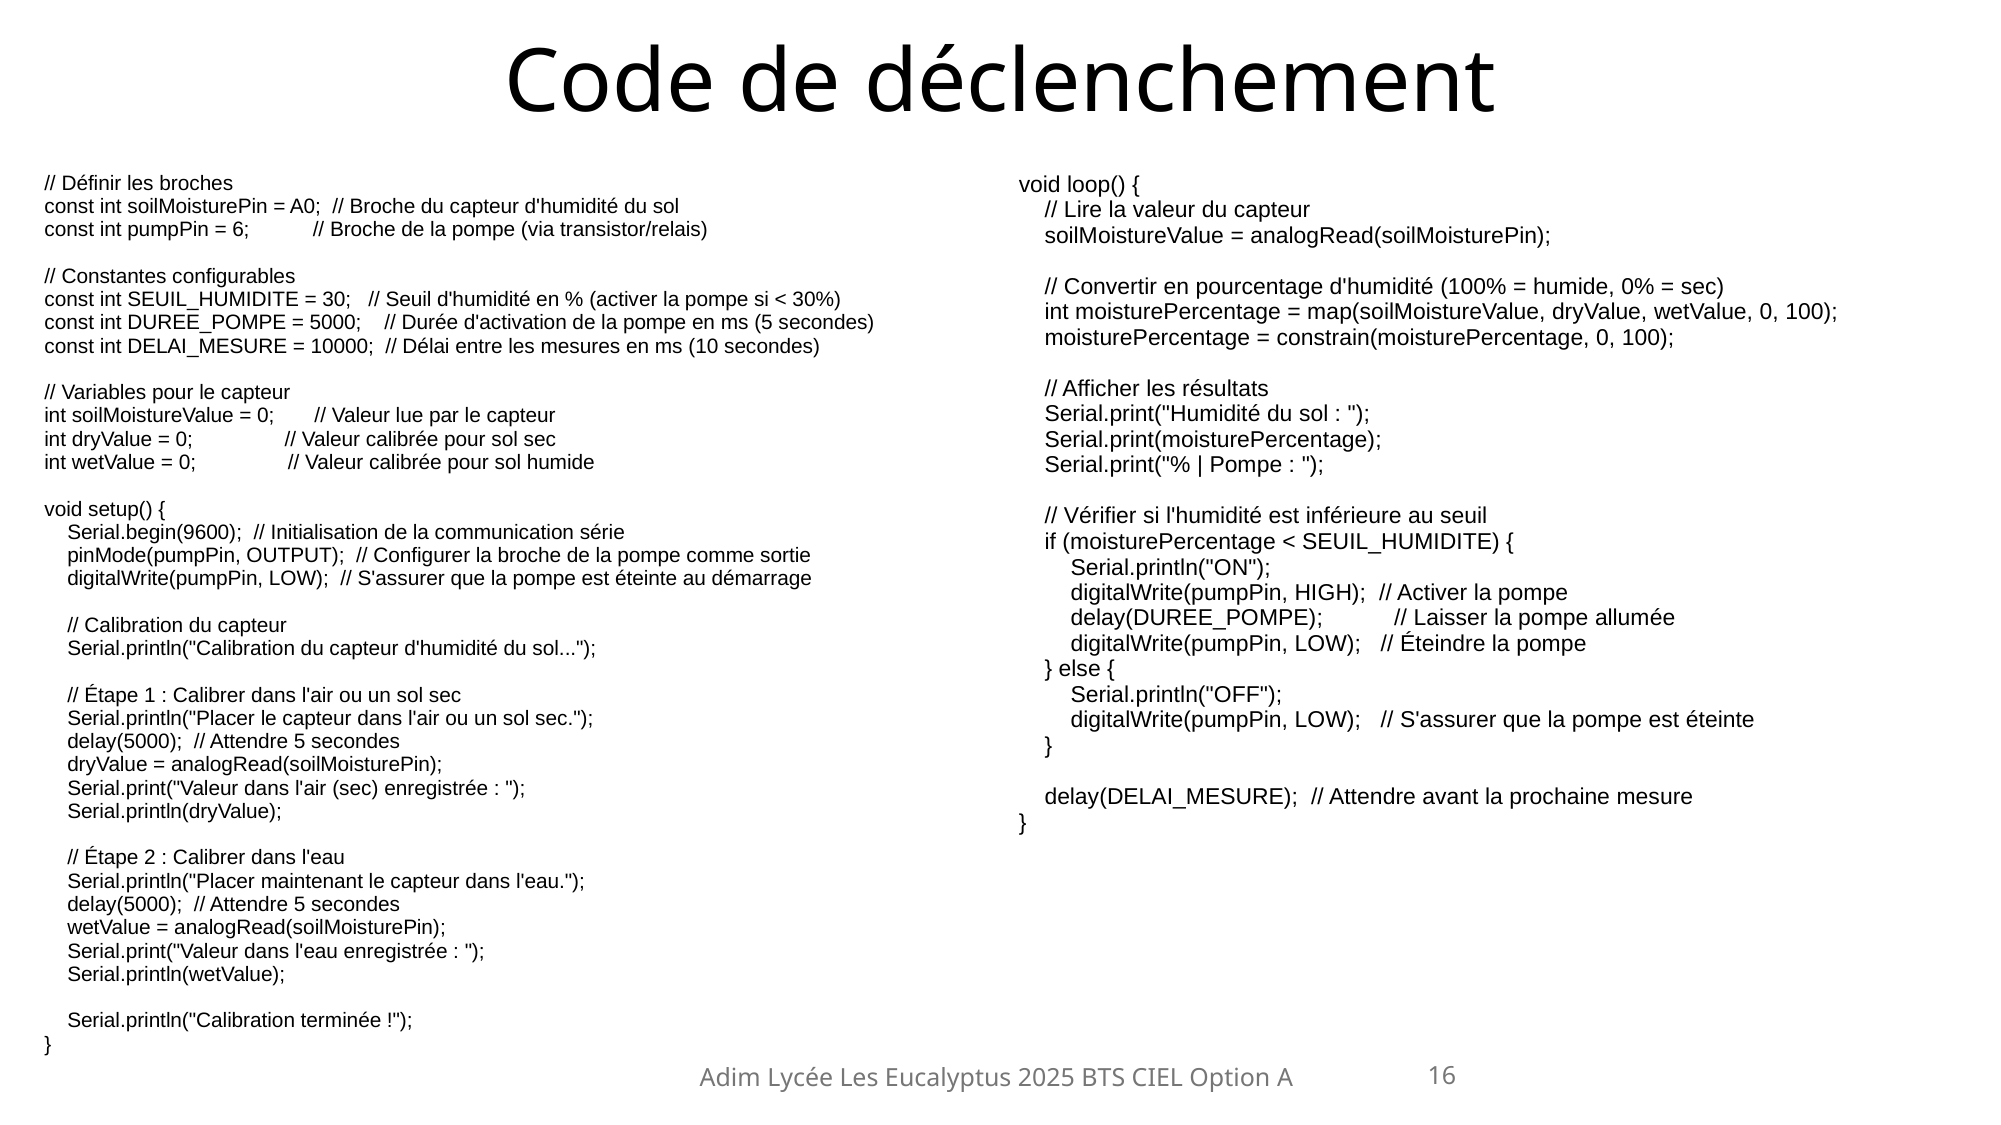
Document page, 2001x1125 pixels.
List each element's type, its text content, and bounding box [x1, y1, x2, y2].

text_box void loop() { // Lire la valeur du capteur soilMoistureValue = analogRead(soilMoisturePin); // Convertir en pourcentage d'humidité (100% = humide, 0% = sec) int moisturePercentage = map(soilMoistureValue, dryValue, wetValue, 0, 100); moisturePercentage = constrain(moisturePercentage, 0, 100); // Afficher les résultats Serial.print("Humidité du sol : "); Serial.print(moisturePercentage); Serial.print("% | Pompe : "); // Vérifier si l'humidité est inférieure au seuil if (moisturePercentage < SEUIL_HUMIDITE) { Serial.println("ON"); digitalWrite(pumpPin, HIGH); // Activer la pompe delay(DUREE_POMPE); // Laisser la pompe allumée digitalWrite(pumpPin, LOW); // Éteindre la pompe } else { Serial.println("OFF"); digitalWrite(pumpPin, LOW); // S'assurer que la pompe est éteinte } delay(DELAI_MESURE); // Attendre avant la prochaine mesure } [1003, 164, 1920, 1021]
title Code de déclenchement [137, 0, 1863, 188]
text_box // Définir les broches const int soilMoisturePin = A0; // Broche du capteur d'humidité du sol const int pumpPin = 6; // Broche de la pompe (via transistor/relais) // Constantes configurables const int SEUIL_HUMIDITE = 30; // Seuil d'humidité en % (activer la pompe si < 30%) const int DUREE_POMPE = 5000; // Durée d'activation de la pompe en ms (5 secondes) const int DELAI_MESURE = 10000; // Délai entre les mesures en ms (10 secondes) // Variables pour le capteur int soilMoistureValue = 0; // Valeur lue par le capteur int dryValue = 0; // Valeur calibrée pour sol sec int wetValue = 0; // Valeur calibrée pour sol humide void setup() { Serial.begin(9600); // Initialisation de la communication série pinMode(pumpPin, OUTPUT); // Configurer la broche de la pompe comme sortie digitalWrite(pumpPin, LOW); // S'assurer que la pompe est éteinte au démarrage // Calibration du capteur Serial.println("Calibration du capteur d'humidité du sol..."); // Étape 1 : Calibrer dans l'air ou un sol sec Serial.println("Placer le capteur dans l'air ou un sol sec."); delay(5000); // Attendre 5 secondes dryValue = analogRead(soilMoisturePin); Serial.print("Valeur dans l'air (sec) enregistrée : "); Serial.println(dryValue); // Étape 2 : Calibrer dans l'eau Serial.println("Placer maintenant le capteur dans l'eau."); delay(5000); // Attendre 5 secondes wetValue = analogRead(soilMoisturePin); Serial.print("Valeur dans l'eau enregistrée : "); Serial.println(wetValue); Serial.println("Calibration terminée !"); } [29, 164, 945, 1064]
text_box Adim Lycée Les Eucalyptus 2025 BTS CIEL Option A [662, 1046, 1338, 1107]
text_box <numéro> [1412, 1046, 1863, 1107]
